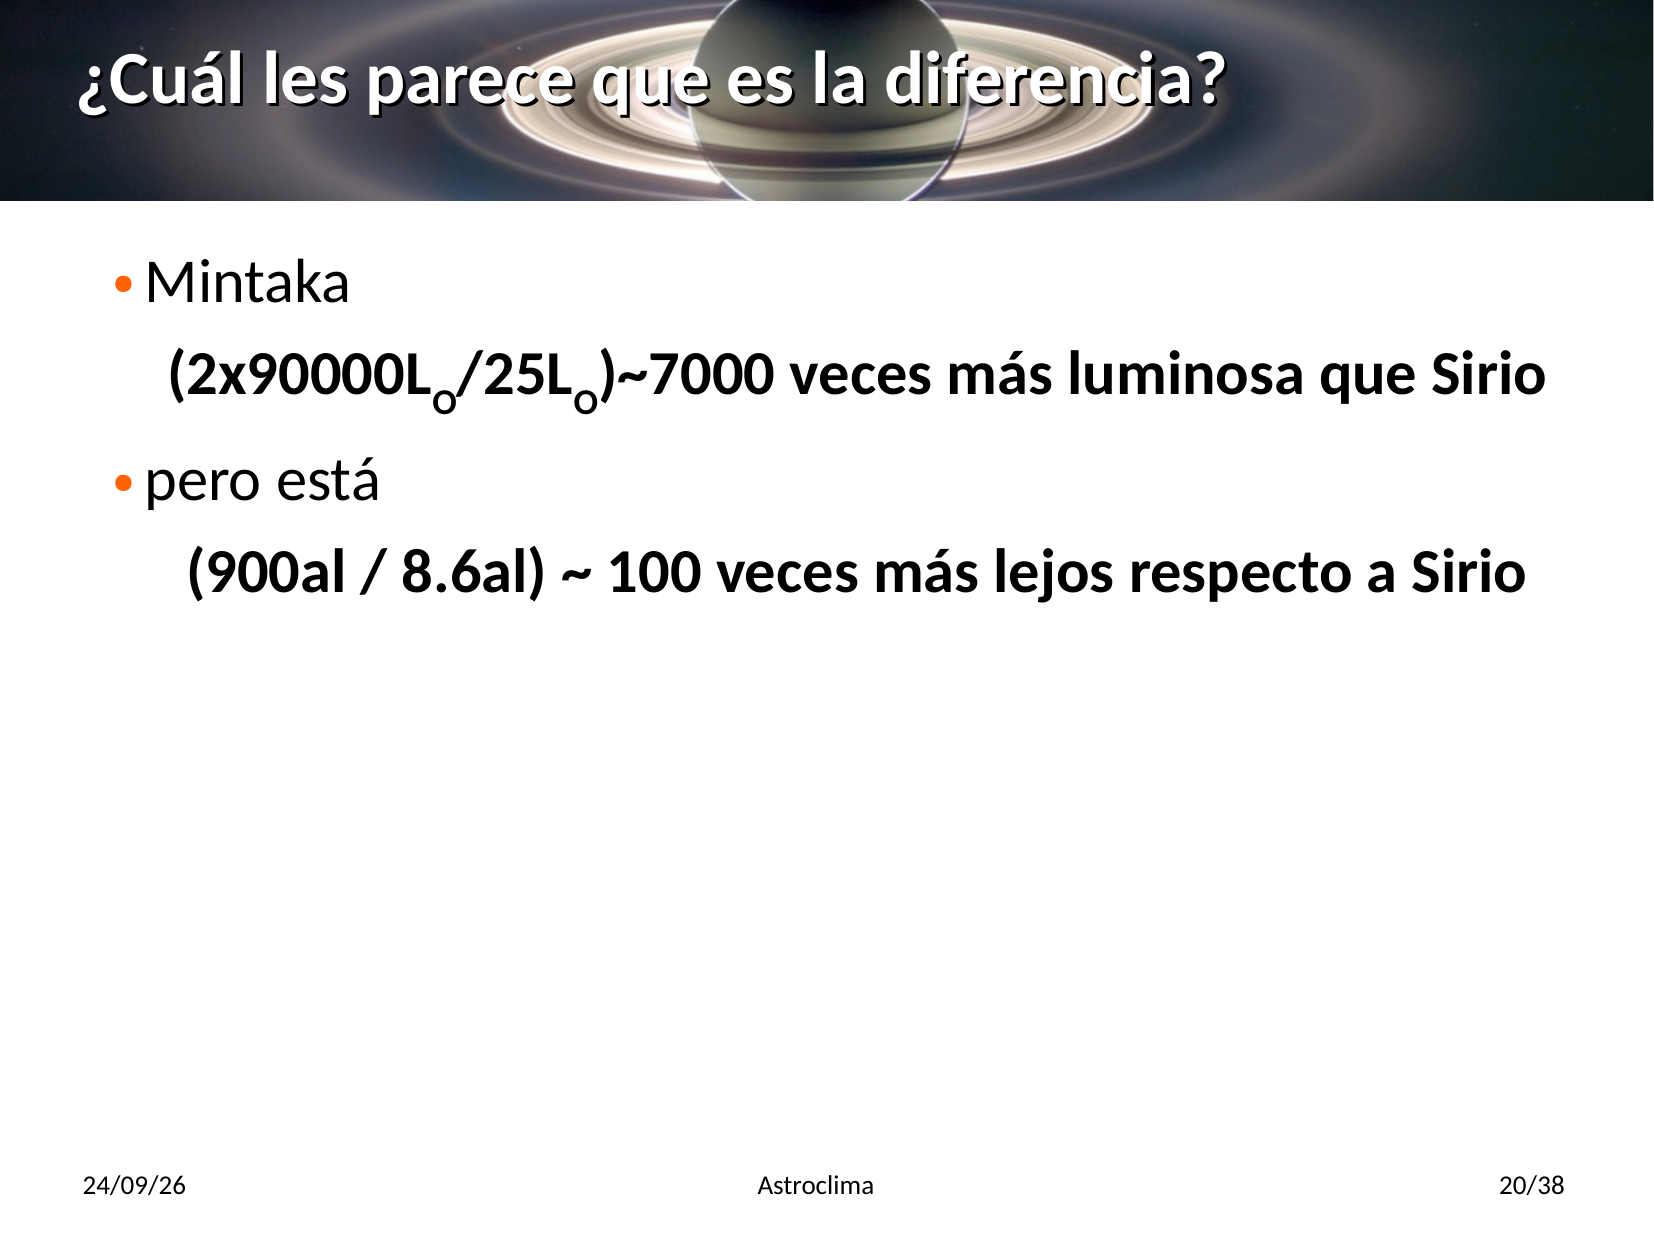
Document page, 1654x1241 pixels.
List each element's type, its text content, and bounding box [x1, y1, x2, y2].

picture [0, 0, 1654, 201]
title ¿Cuál les parece que es la diferencia? [75, 19, 1564, 151]
list Mintaka (2x90000LO/25LO)~7000 veces más luminosa que Sirio pero está (900al / 8.6al) ~ 100 veces más lejos respecto a Sirio [82, 255, 1571, 1156]
